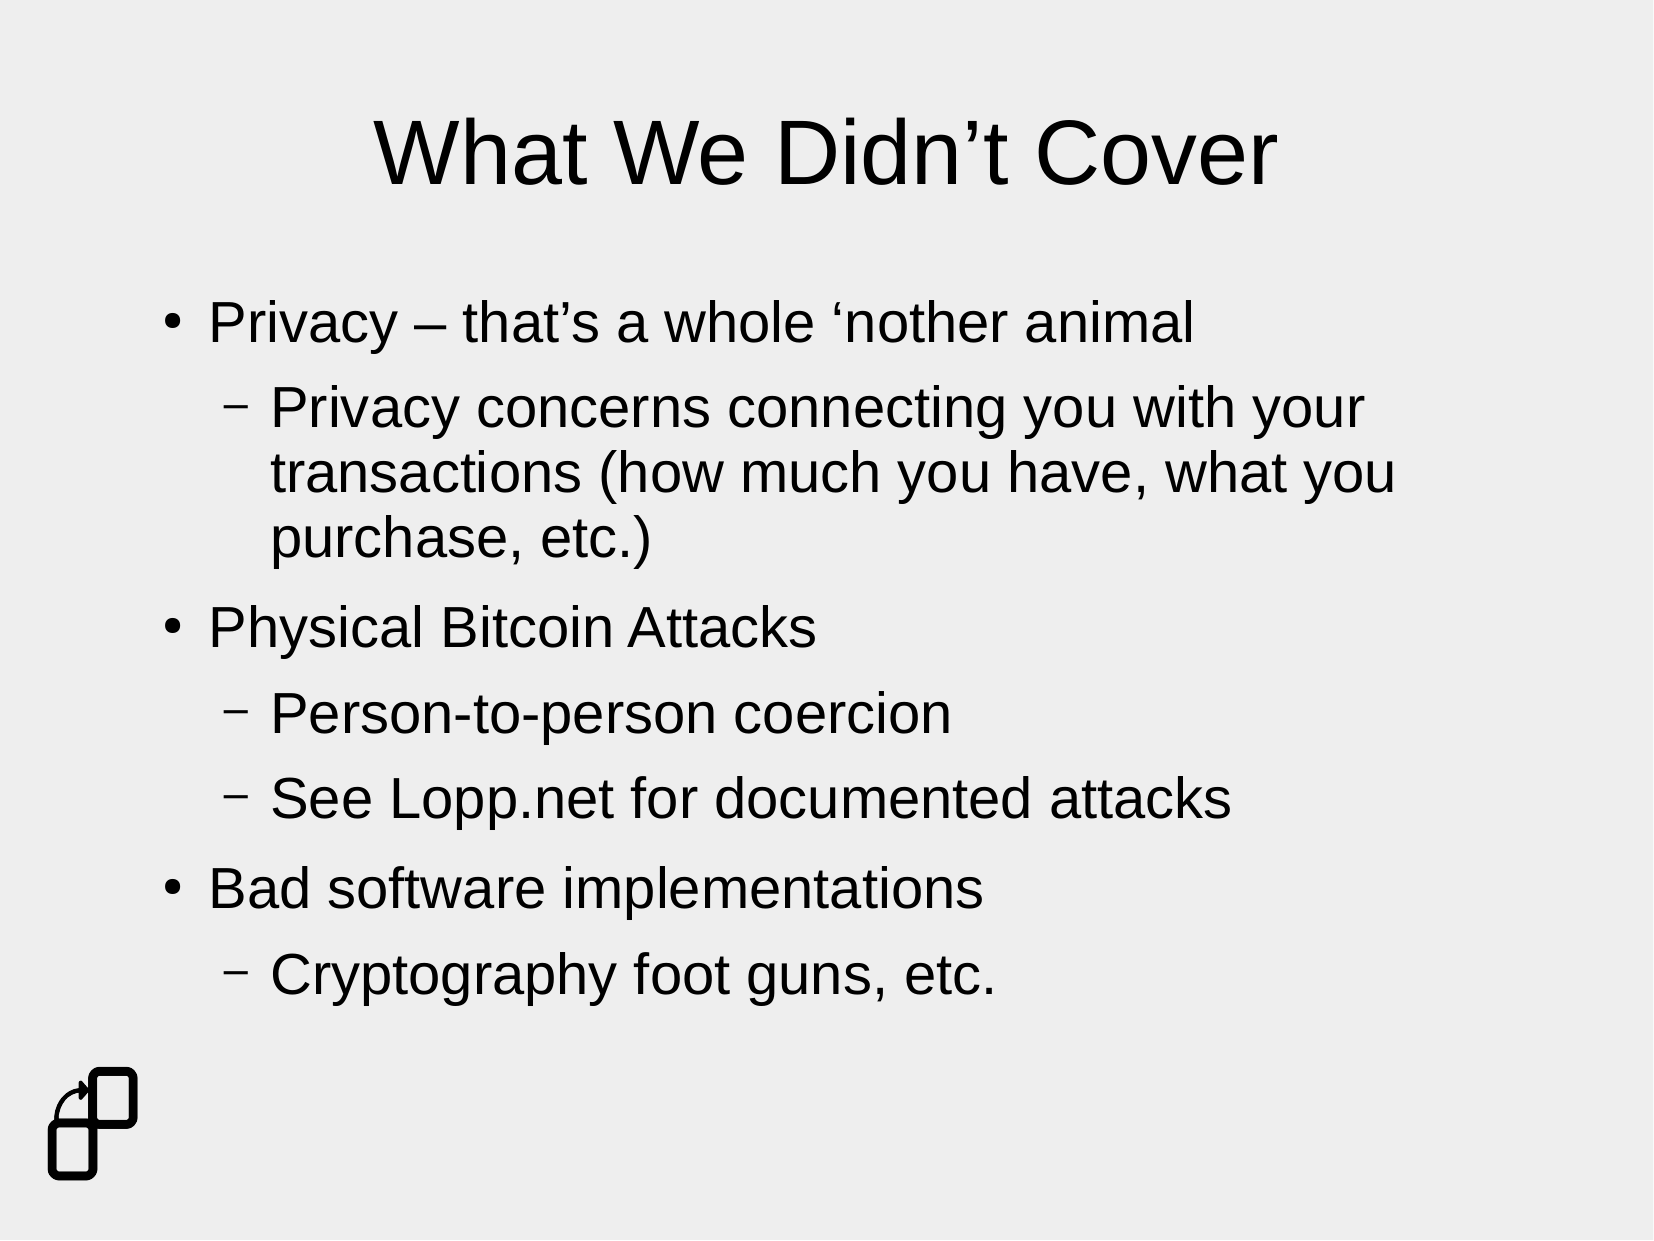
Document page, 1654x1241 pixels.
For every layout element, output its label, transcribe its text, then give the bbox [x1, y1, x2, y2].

list Privacy – that’s a whole ‘nother animal Privacy concerns connecting you with your transactions (how much you have, what you purchase, etc.) Physical Bitcoin Attacks Person-to-person coercion See Lopp.net for documented attacks Bad software implementations Cryptography foot guns, etc. [146, 290, 1636, 1010]
picture [30, 1062, 153, 1186]
title What We Didn’t Cover [82, 49, 1571, 257]
